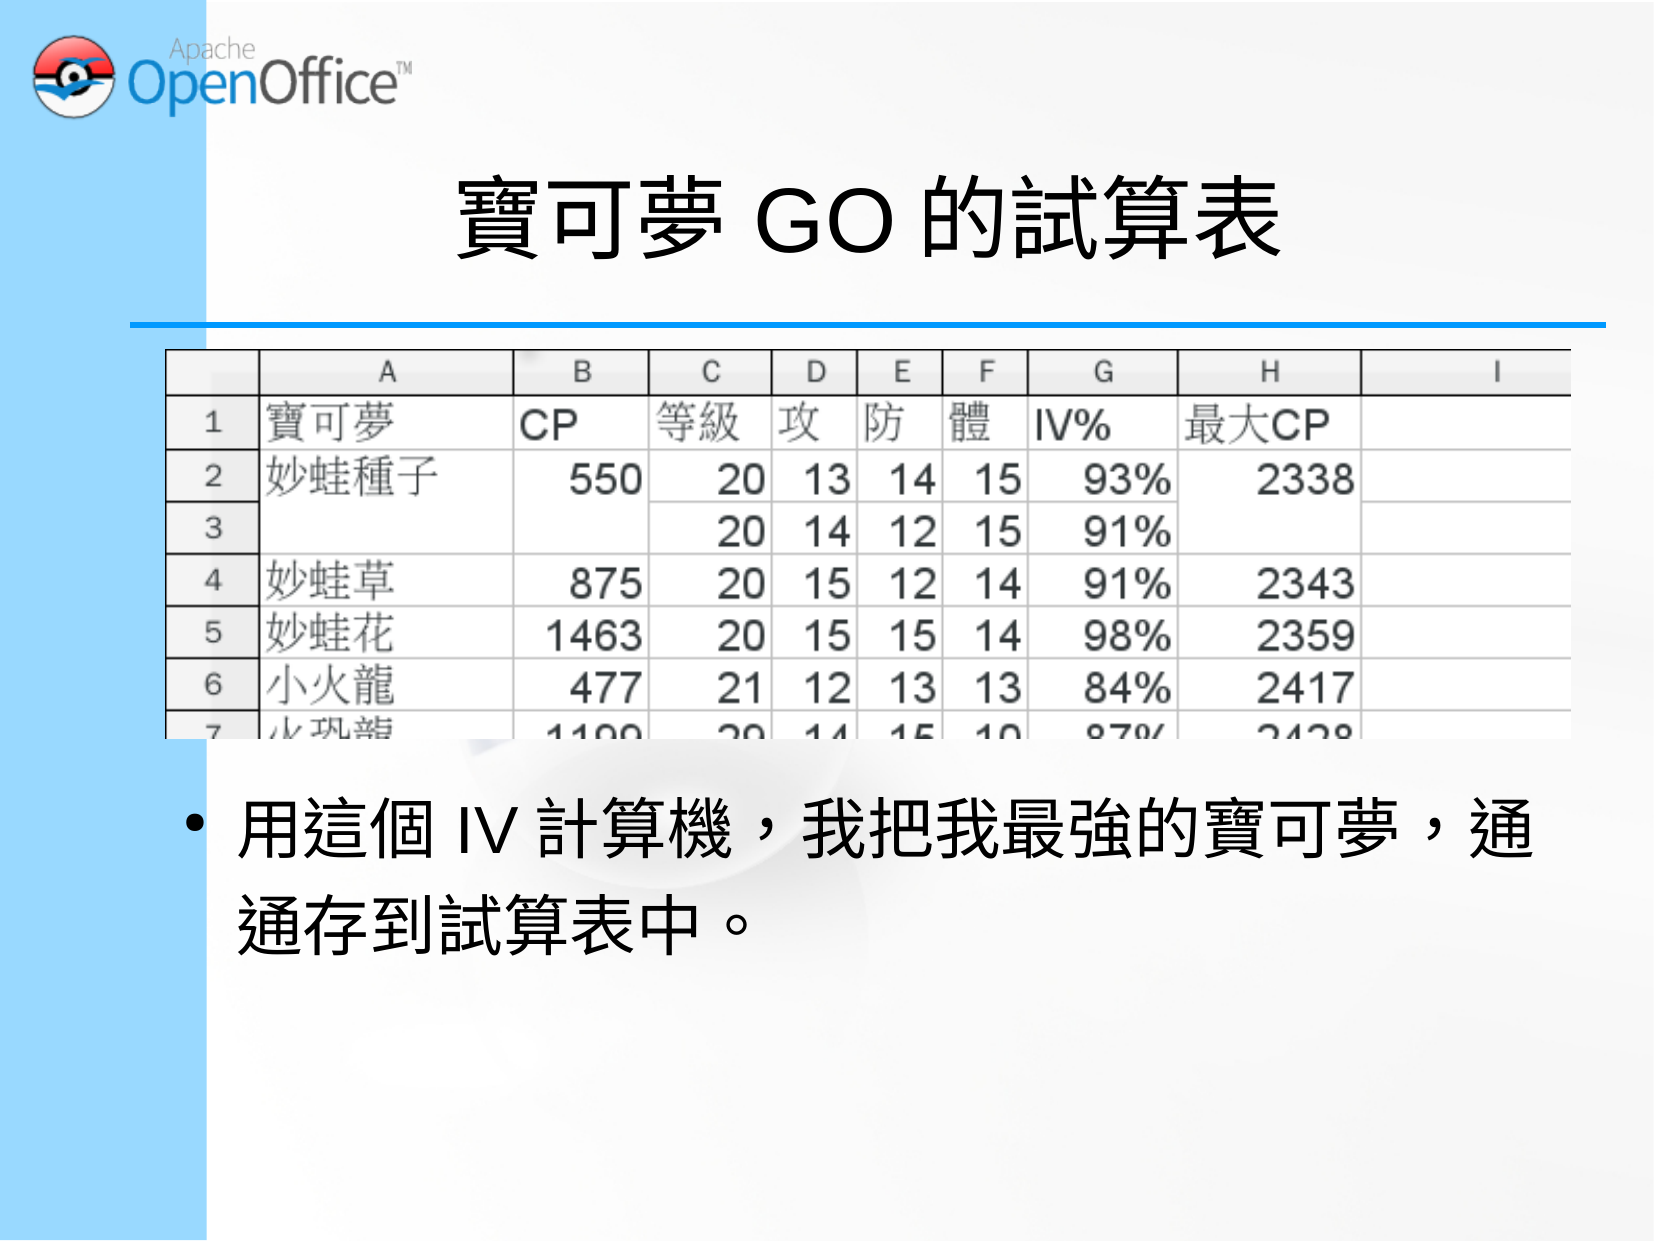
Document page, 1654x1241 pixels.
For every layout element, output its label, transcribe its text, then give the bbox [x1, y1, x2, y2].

list 用這個IV計算機，我把我最強的寶可夢，通通存到試算表中。 [165, 776, 1571, 1167]
picture [31, 2, 1654, 1241]
title 寶可夢GO的試算表 [165, 108, 1571, 316]
